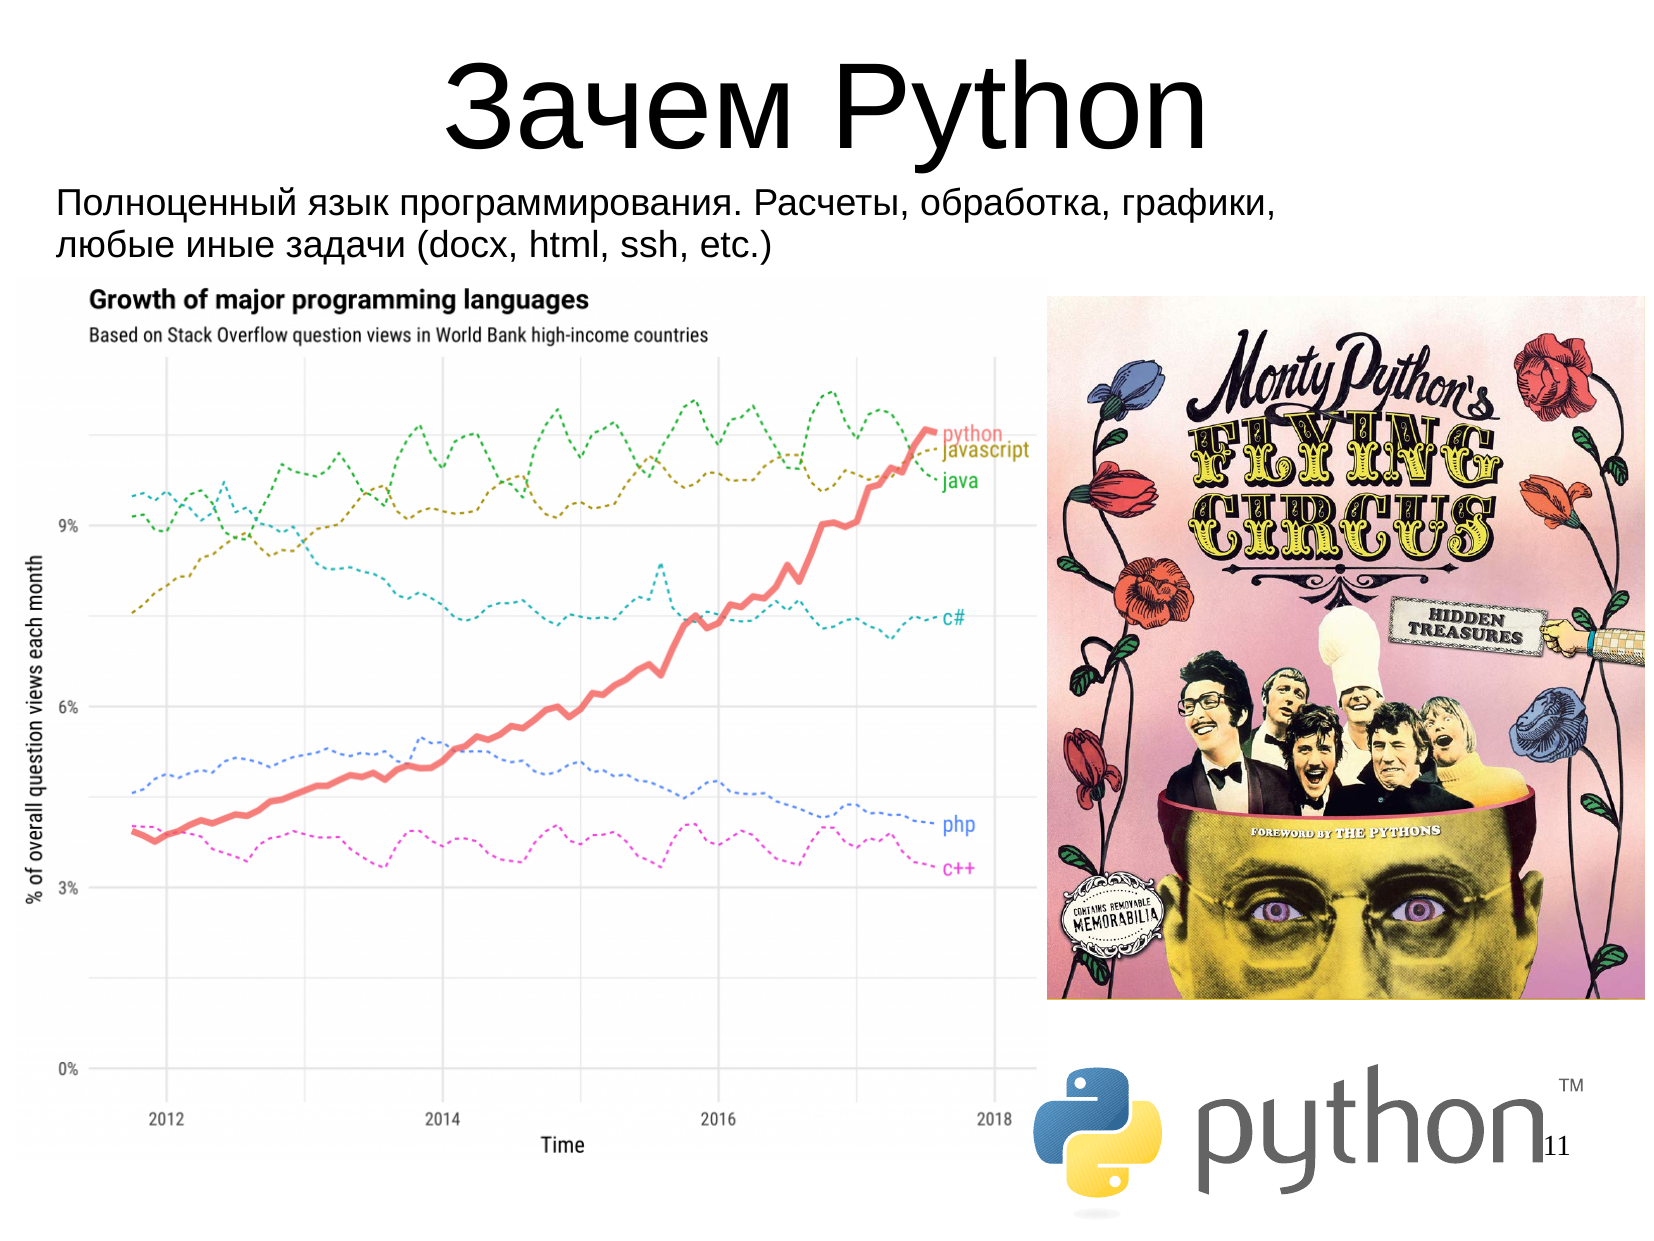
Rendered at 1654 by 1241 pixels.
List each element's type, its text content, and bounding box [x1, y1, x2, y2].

text_box Полноценный язык программирования. Расчеты, обработка, графики, любые иные задачи (docx, html, ssh, etc.) [41, 173, 1303, 273]
picture [15, 278, 1645, 1239]
title Зачем Python [82, 2, 1571, 210]
